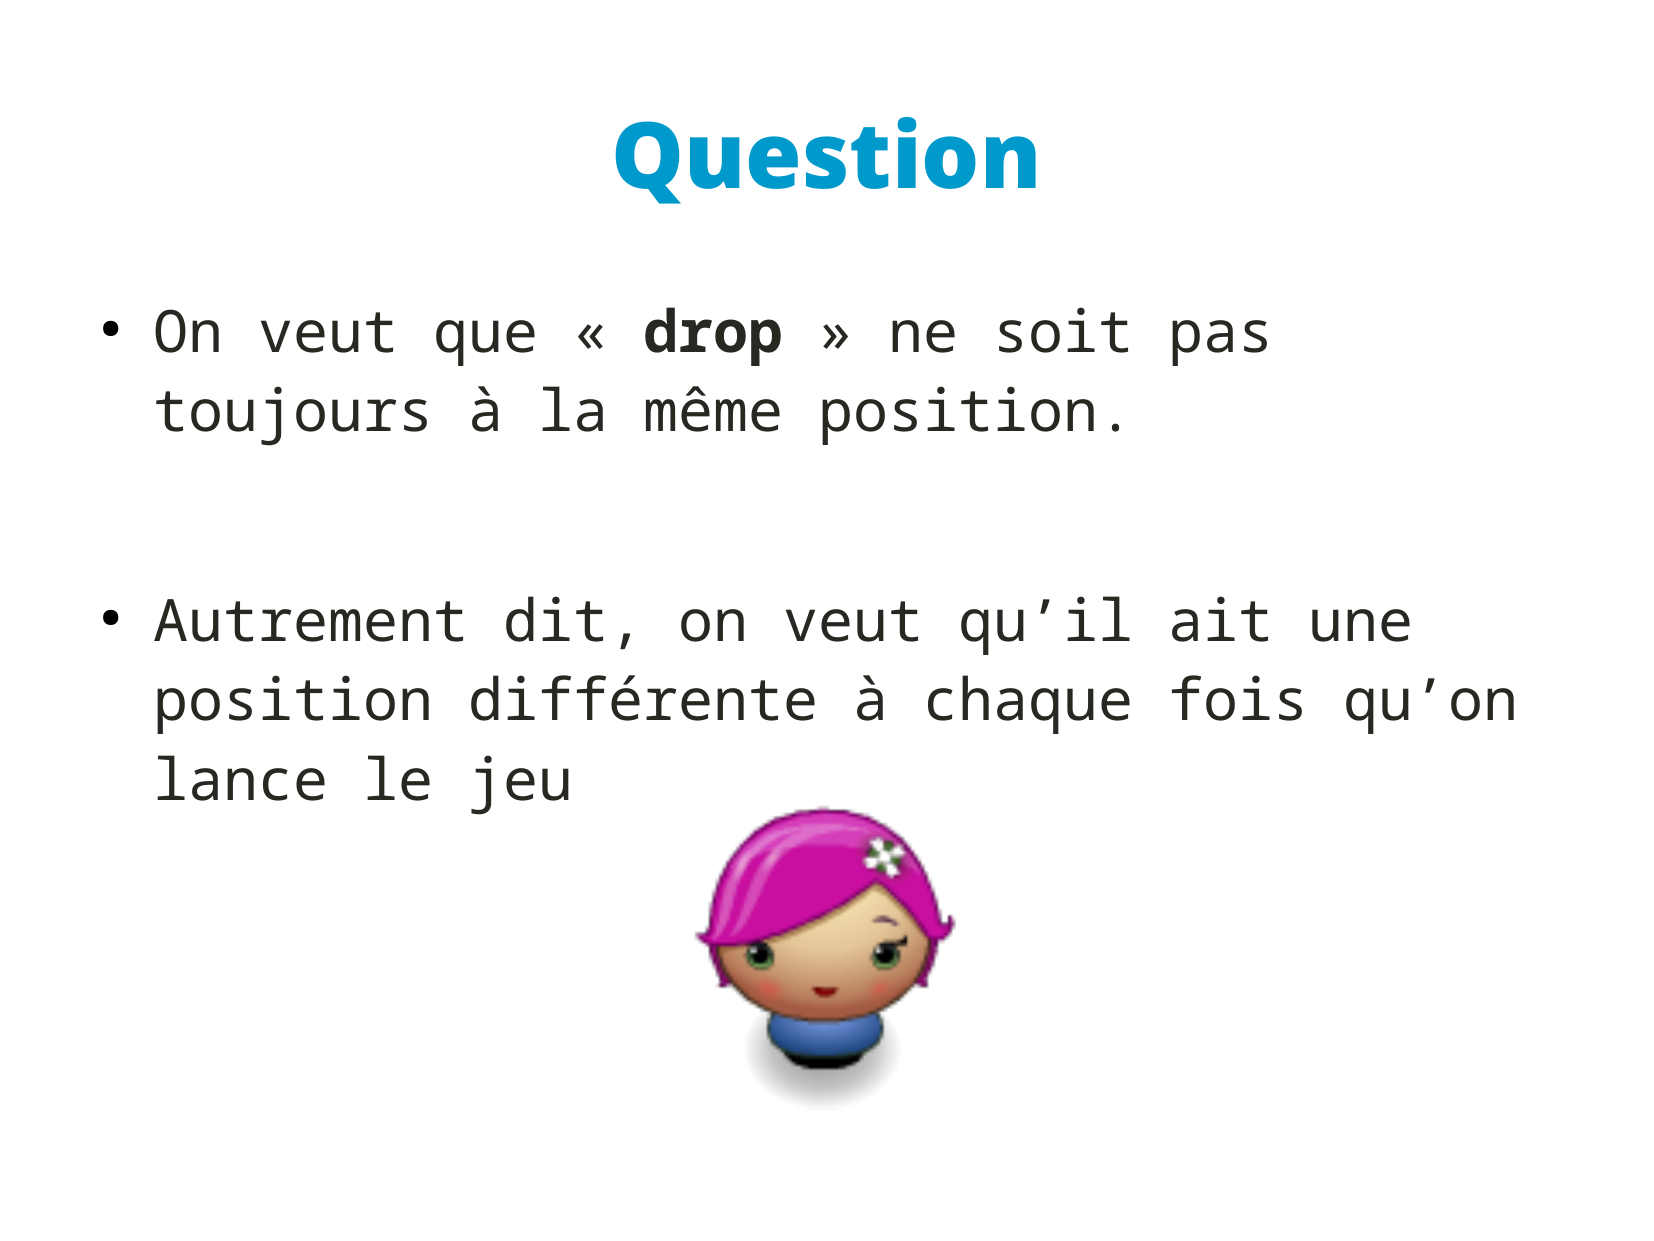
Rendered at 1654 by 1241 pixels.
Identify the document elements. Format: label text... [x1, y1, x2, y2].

picture [690, 767, 963, 1111]
title Question [82, 49, 1571, 257]
list On veut que « drop » ne soit pas toujours à la même position. Autrement dit, on veut qu’il ait une position différente à chaque fois qu’on lance le jeu [82, 290, 1571, 1010]
